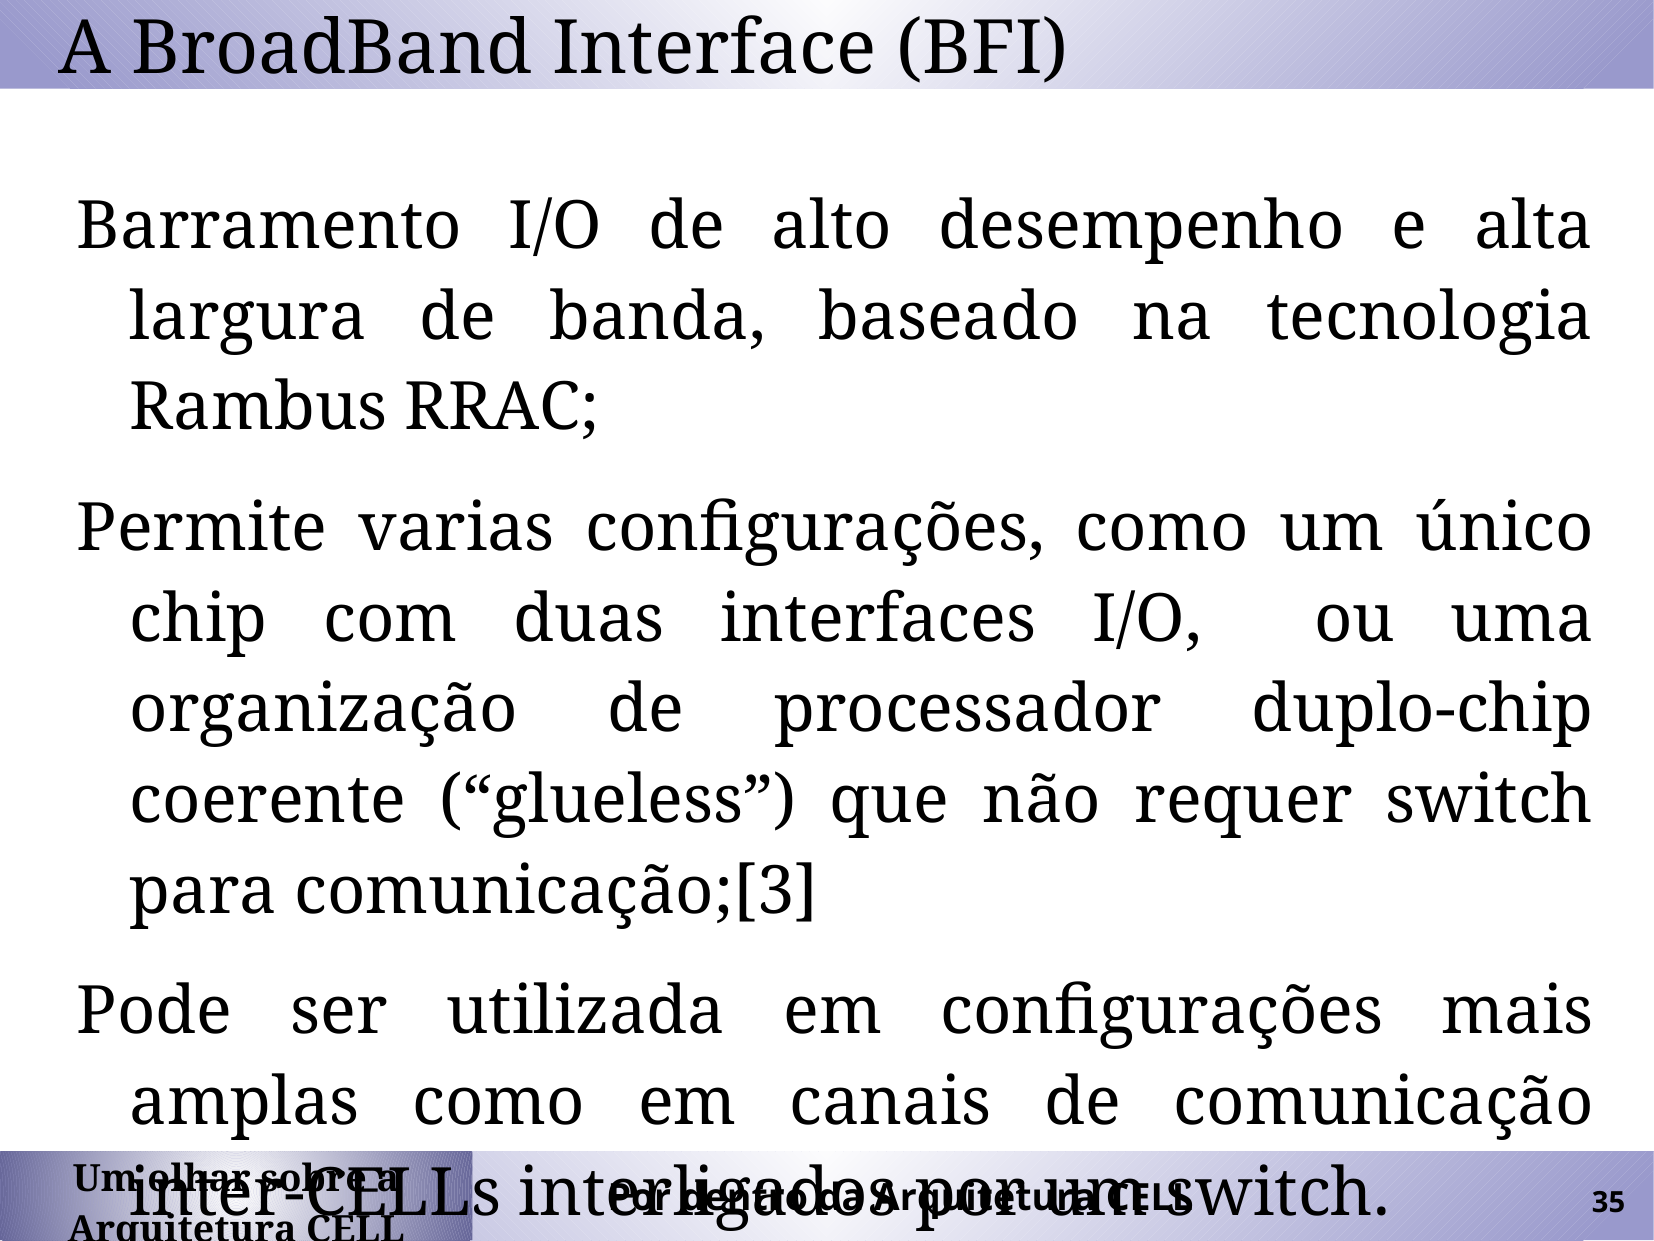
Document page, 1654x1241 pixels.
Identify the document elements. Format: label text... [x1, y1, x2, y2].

text_box Por dentro da Arquitetura CELL [501, 1151, 1300, 1241]
list Barramento I/O de alto desempenho e alta largura de banda, baseado na tecnologia Rambus RRAC; Permite varias configurações, como um único chip com duas interfaces I/O, ou uma organização de processador duplo-chip coerente (“glueless”) que não requer switch para comunicação;[3] Pode ser utilizada em configurações mais amplas como em canais de comunicação inter-CELLs interligados por um switch. A BFI, juntamente com o processamento heterogêneo PPE/SPE são os grandes pontos fortes referentes à escalabilidade da arquitetura; [59, 177, 1595, 1067]
title A BroadBand Interface (BFI) [59, 6, 1447, 82]
